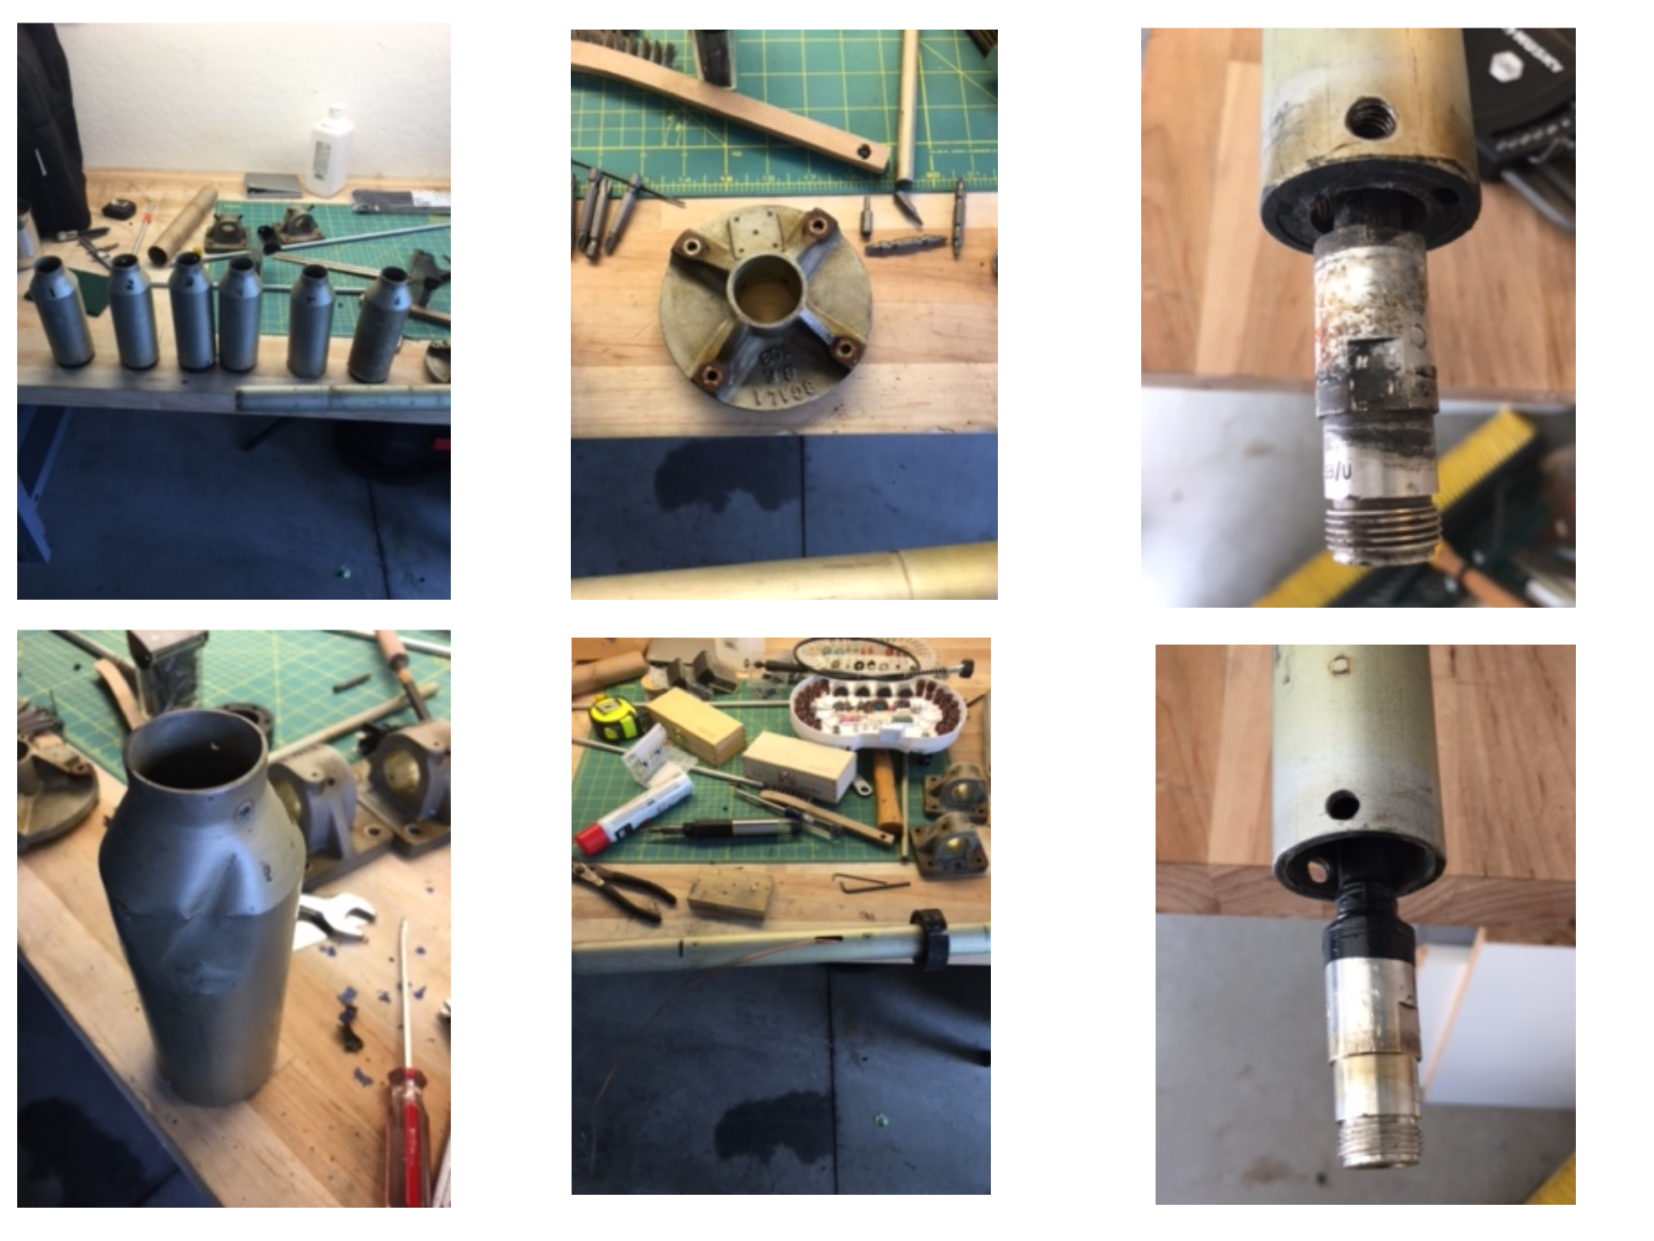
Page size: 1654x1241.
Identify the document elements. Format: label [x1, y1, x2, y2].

picture [571, 637, 991, 1195]
picture [16, 630, 451, 1208]
picture [1140, 27, 1576, 608]
picture [570, 30, 998, 601]
picture [16, 22, 451, 601]
picture [1155, 645, 1576, 1206]
